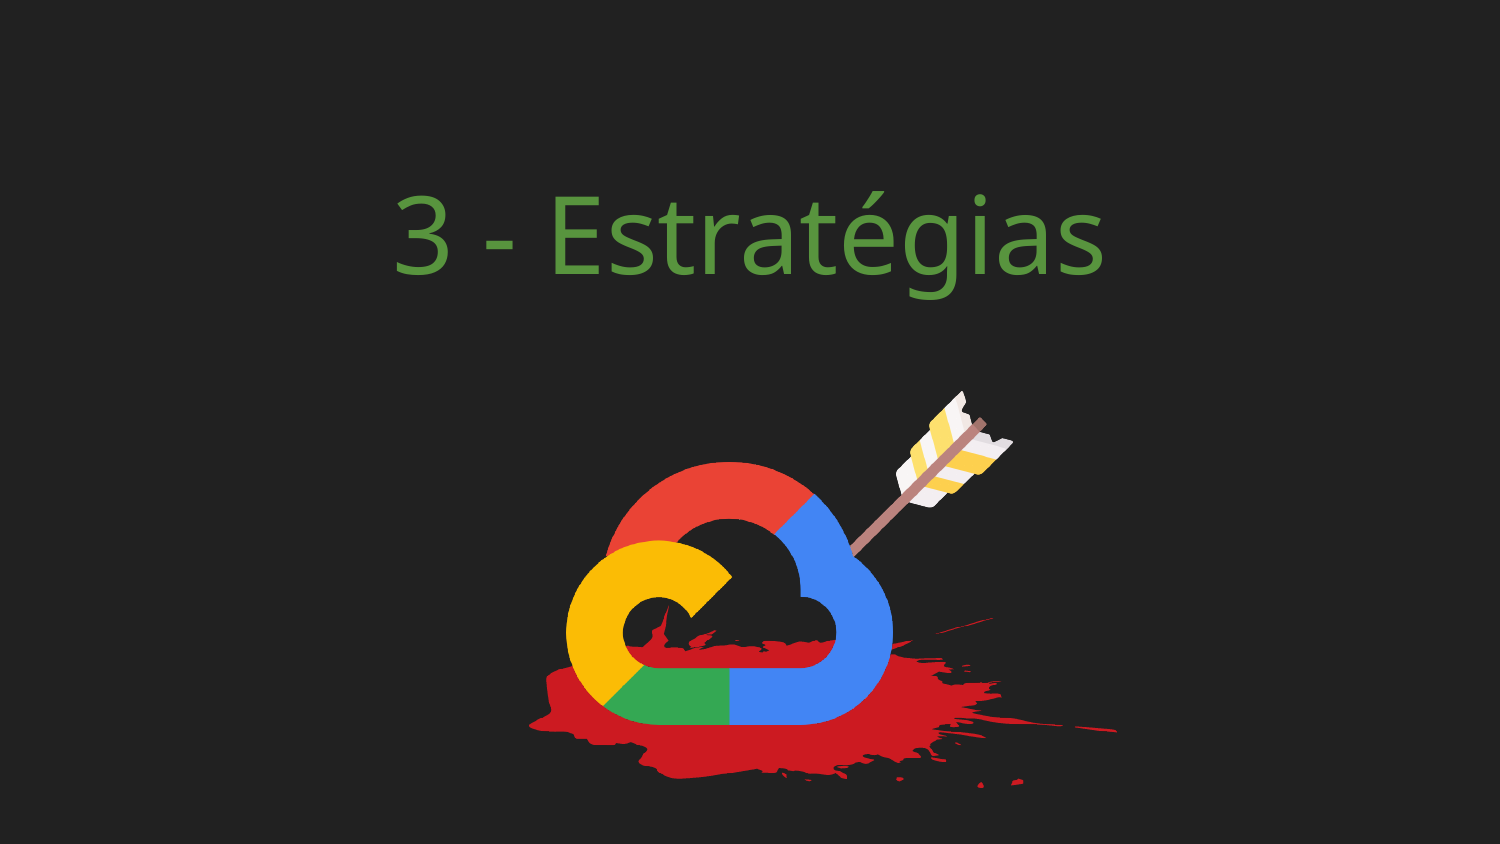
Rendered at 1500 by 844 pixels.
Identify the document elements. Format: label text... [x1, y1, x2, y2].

title 3 - Estratégias [51, 0, 1449, 311]
picture [316, 376, 1142, 810]
